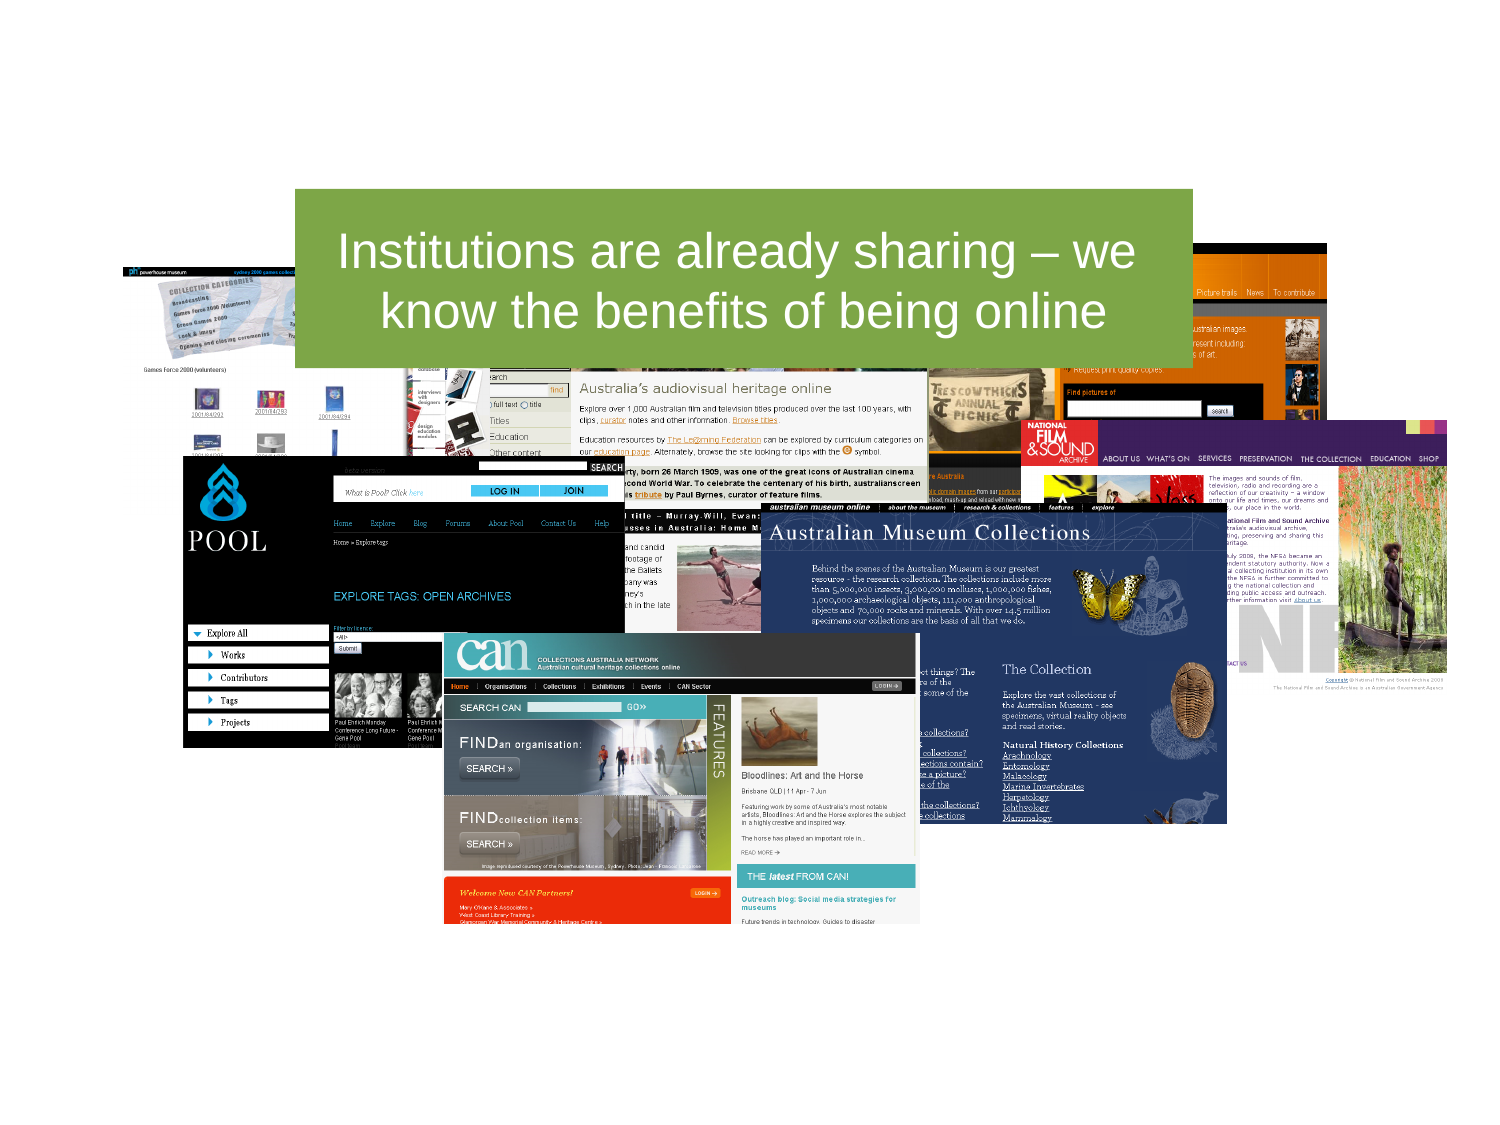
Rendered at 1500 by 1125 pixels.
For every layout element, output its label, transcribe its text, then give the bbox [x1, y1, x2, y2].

text_box Institutions are already sharing – we know the benefits of being online [295, 188, 1193, 369]
picture [123, 243, 1447, 924]
